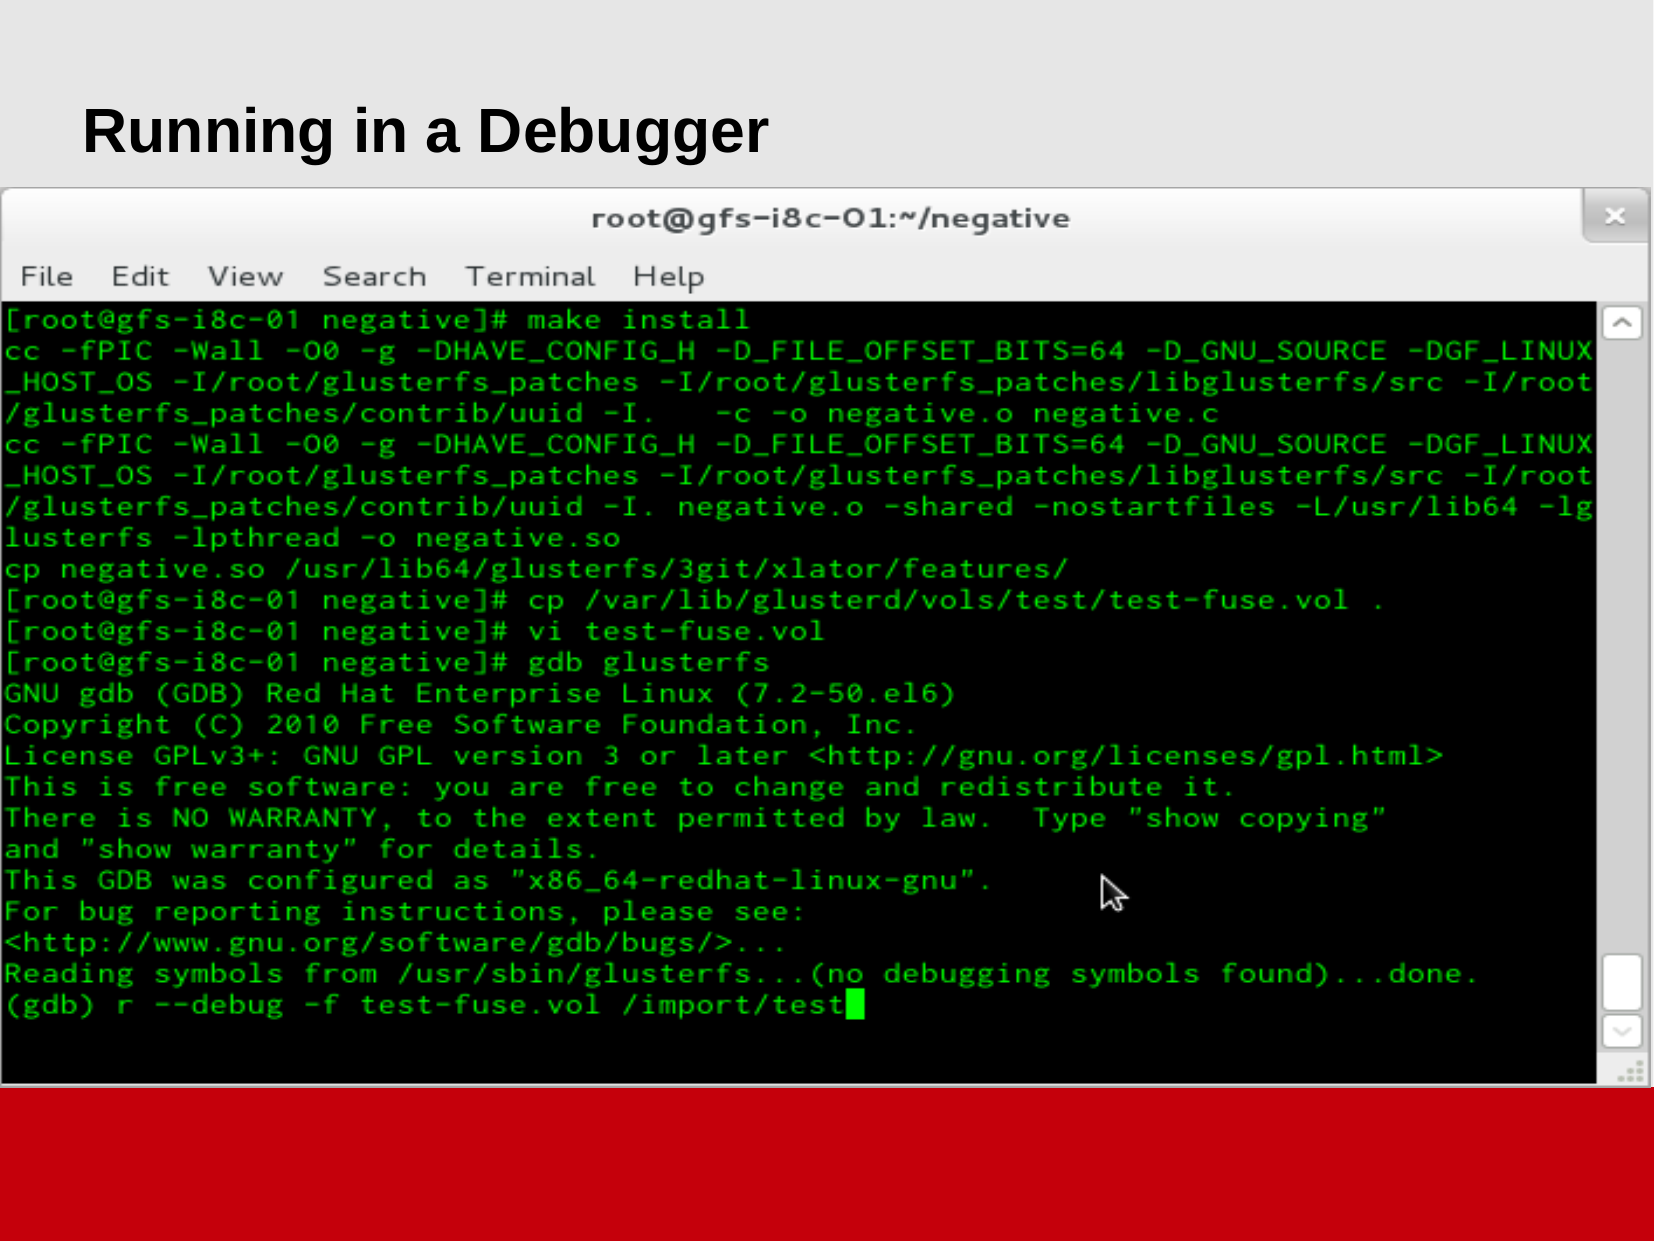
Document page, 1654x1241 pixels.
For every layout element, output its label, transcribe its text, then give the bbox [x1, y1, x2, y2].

picture [0, 187, 1651, 1088]
title Running in a Debugger [82, 37, 1571, 187]
